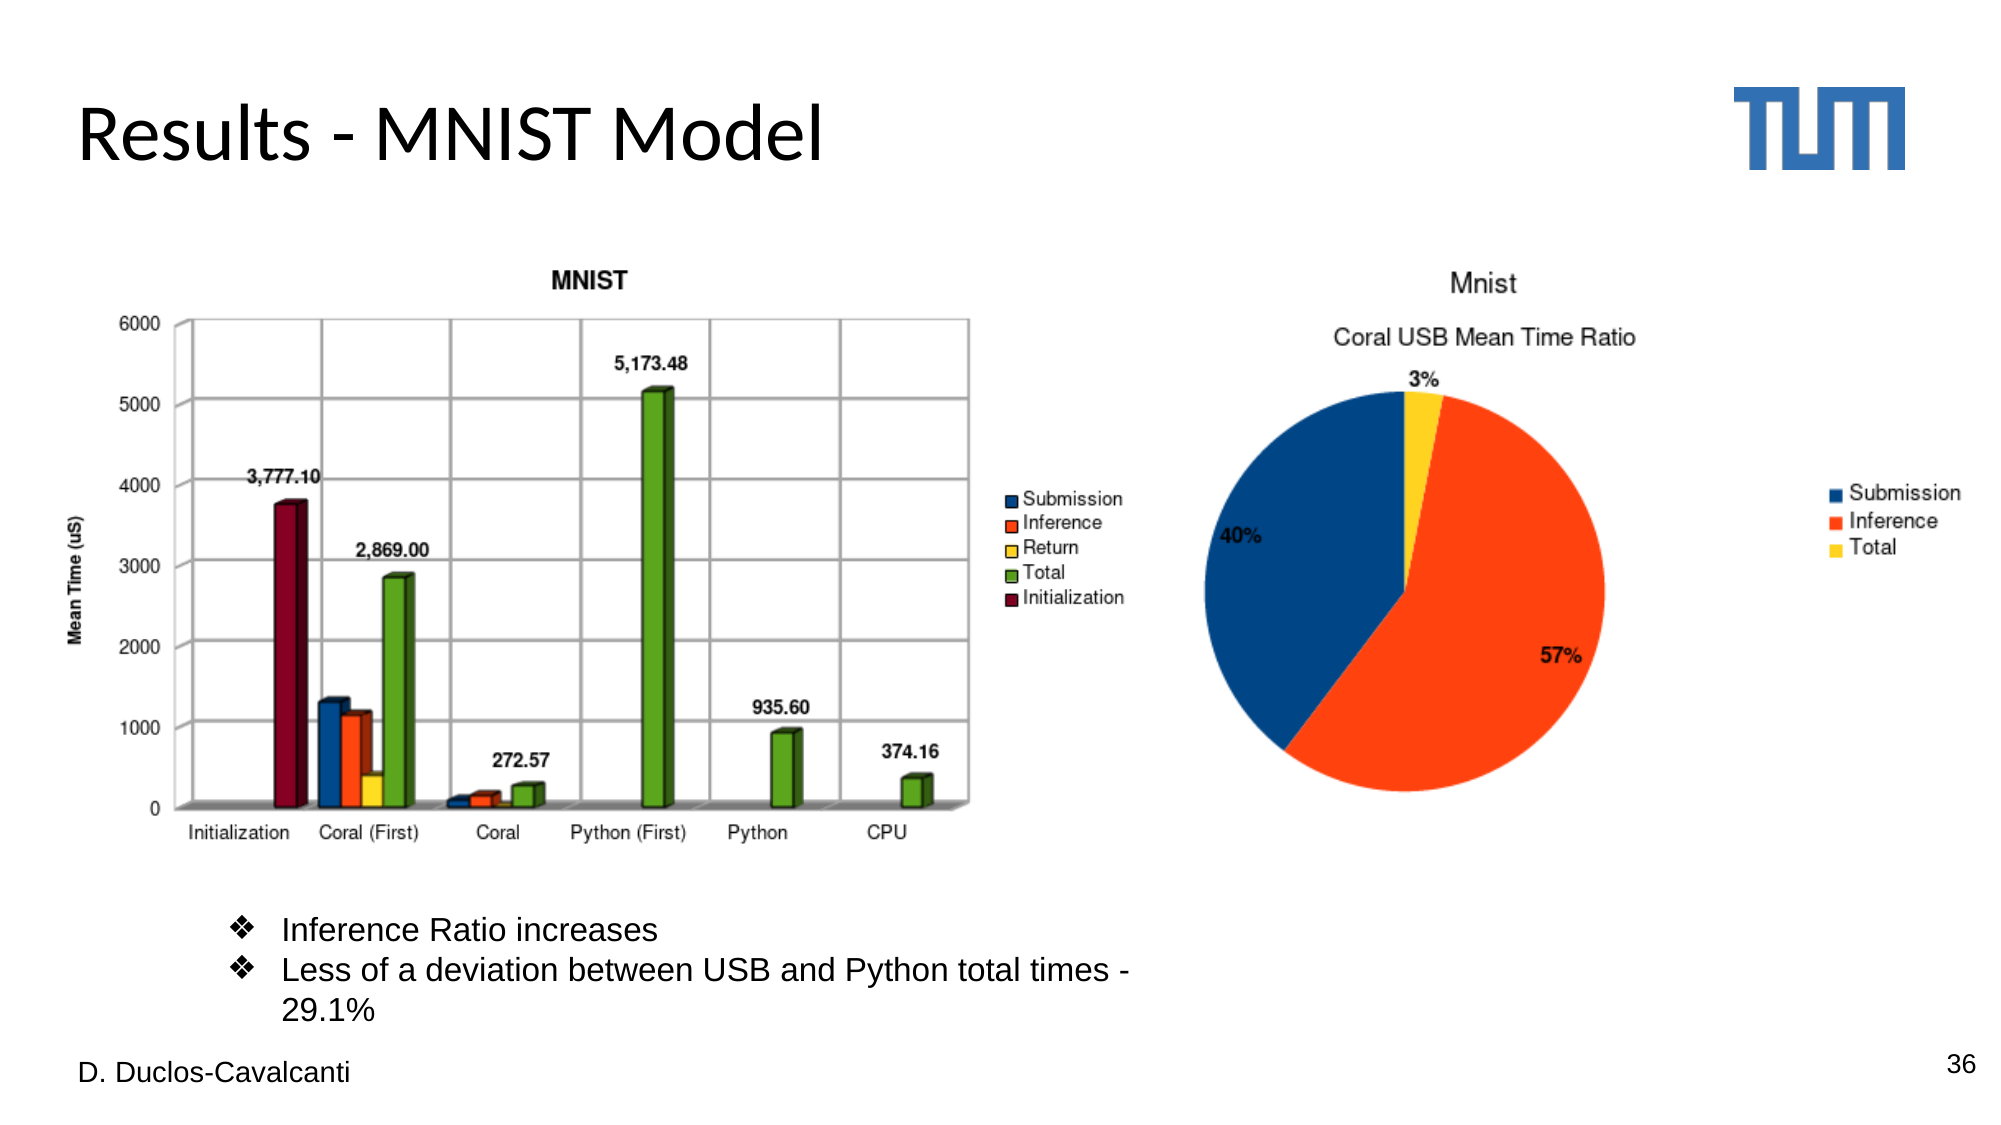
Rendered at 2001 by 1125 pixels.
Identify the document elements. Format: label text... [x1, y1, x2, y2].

slide_number <number> [1871, 1038, 1992, 1125]
text_box D. Duclos-Cavalcanti [62, 1038, 383, 1104]
text_box Results - MNIST Model [62, 64, 1698, 192]
text_box Inference Ratio increases Less of a deviation between USB and Python total times - 29.1% [191, 893, 1217, 1043]
picture [1734, 87, 1905, 170]
picture [45, 244, 1981, 857]
